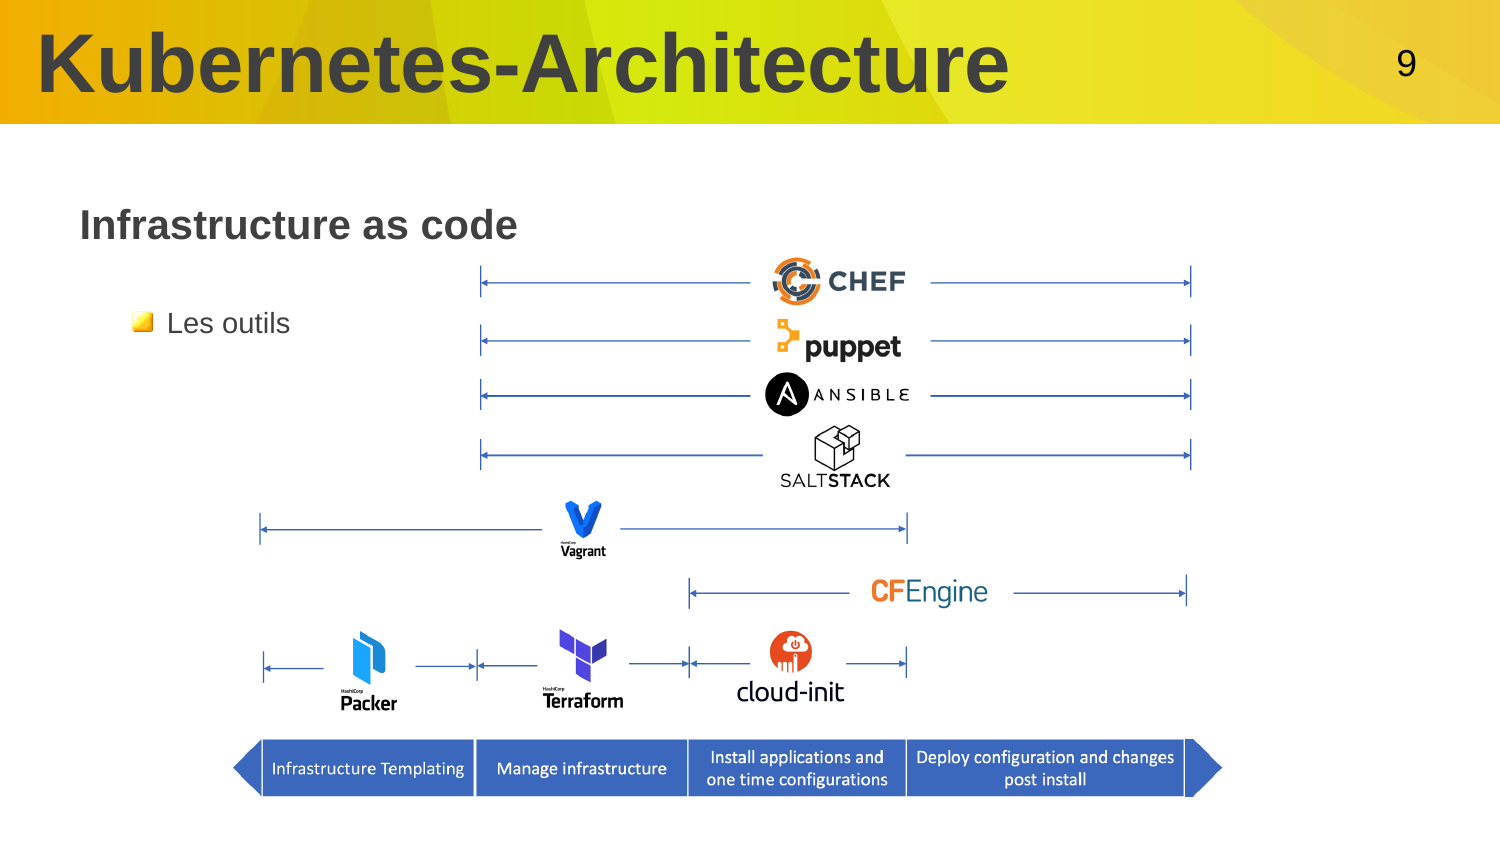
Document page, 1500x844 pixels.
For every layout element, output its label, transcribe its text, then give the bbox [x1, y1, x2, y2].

text_box Infrastructure as code [64, 185, 1459, 261]
text_box <numéro> [1306, 35, 1500, 106]
text_box Les outils [66, 296, 1441, 721]
picture [0, 106, 1500, 844]
text_box Kubernetes-Architecture [0, 0, 1498, 130]
